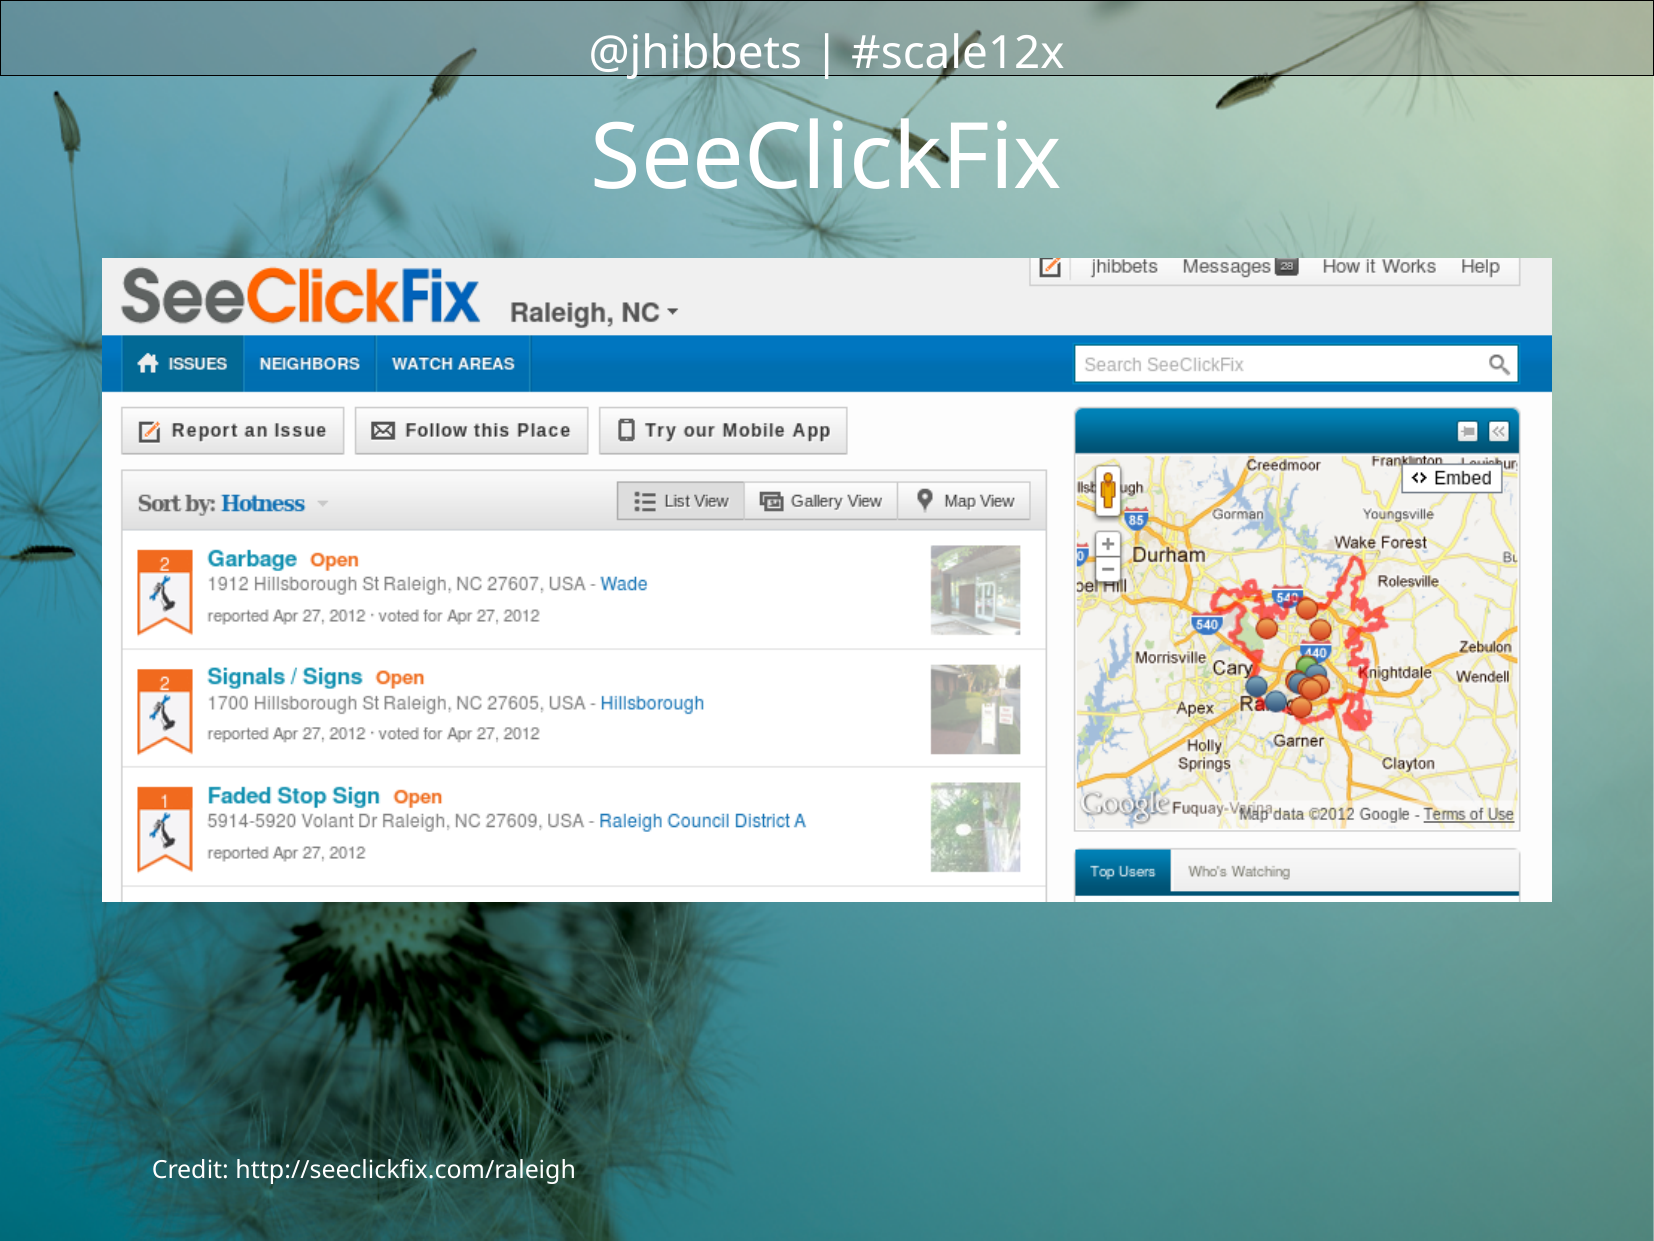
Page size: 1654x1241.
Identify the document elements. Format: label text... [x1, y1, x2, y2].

text_box Credit: http://seeclickfix.com/raleigh [137, 1144, 602, 1188]
picture [0, 76, 1654, 1241]
title SeeClickFix [82, 49, 1571, 257]
